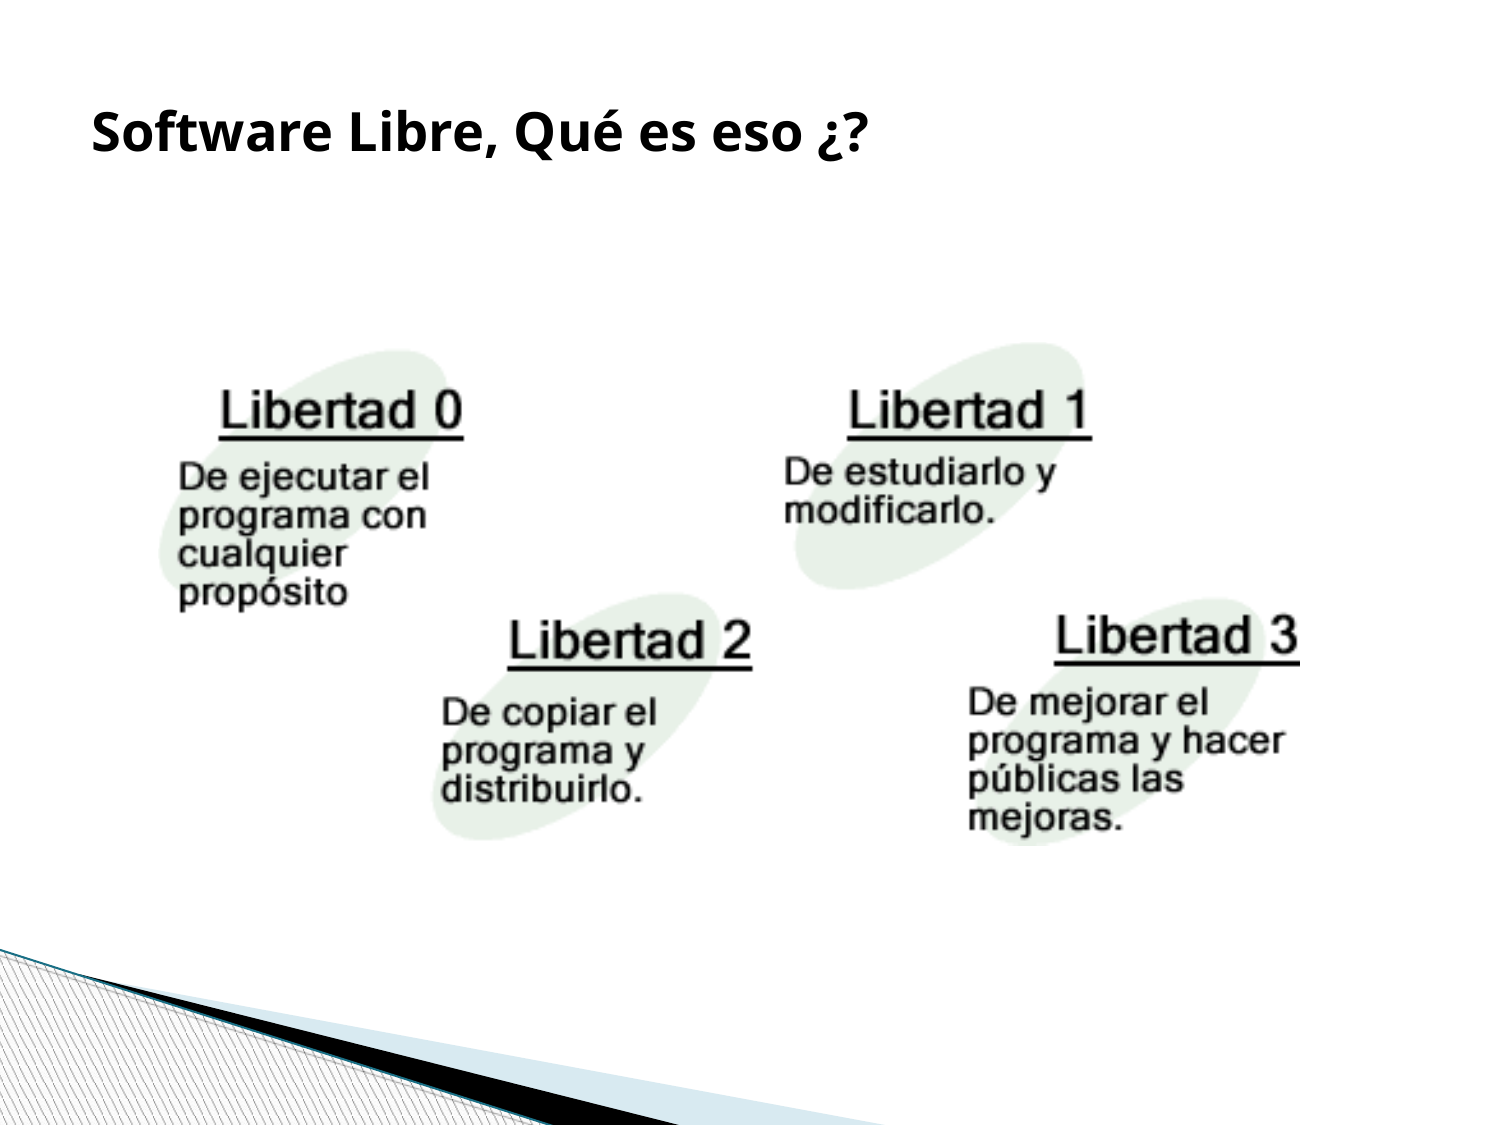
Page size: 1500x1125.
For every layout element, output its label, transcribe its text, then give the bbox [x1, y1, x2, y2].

title Software Libre, Qué es eso ¿? [91, 36, 1441, 225]
picture [0, 952, 543, 1125]
picture [158, 342, 1300, 846]
